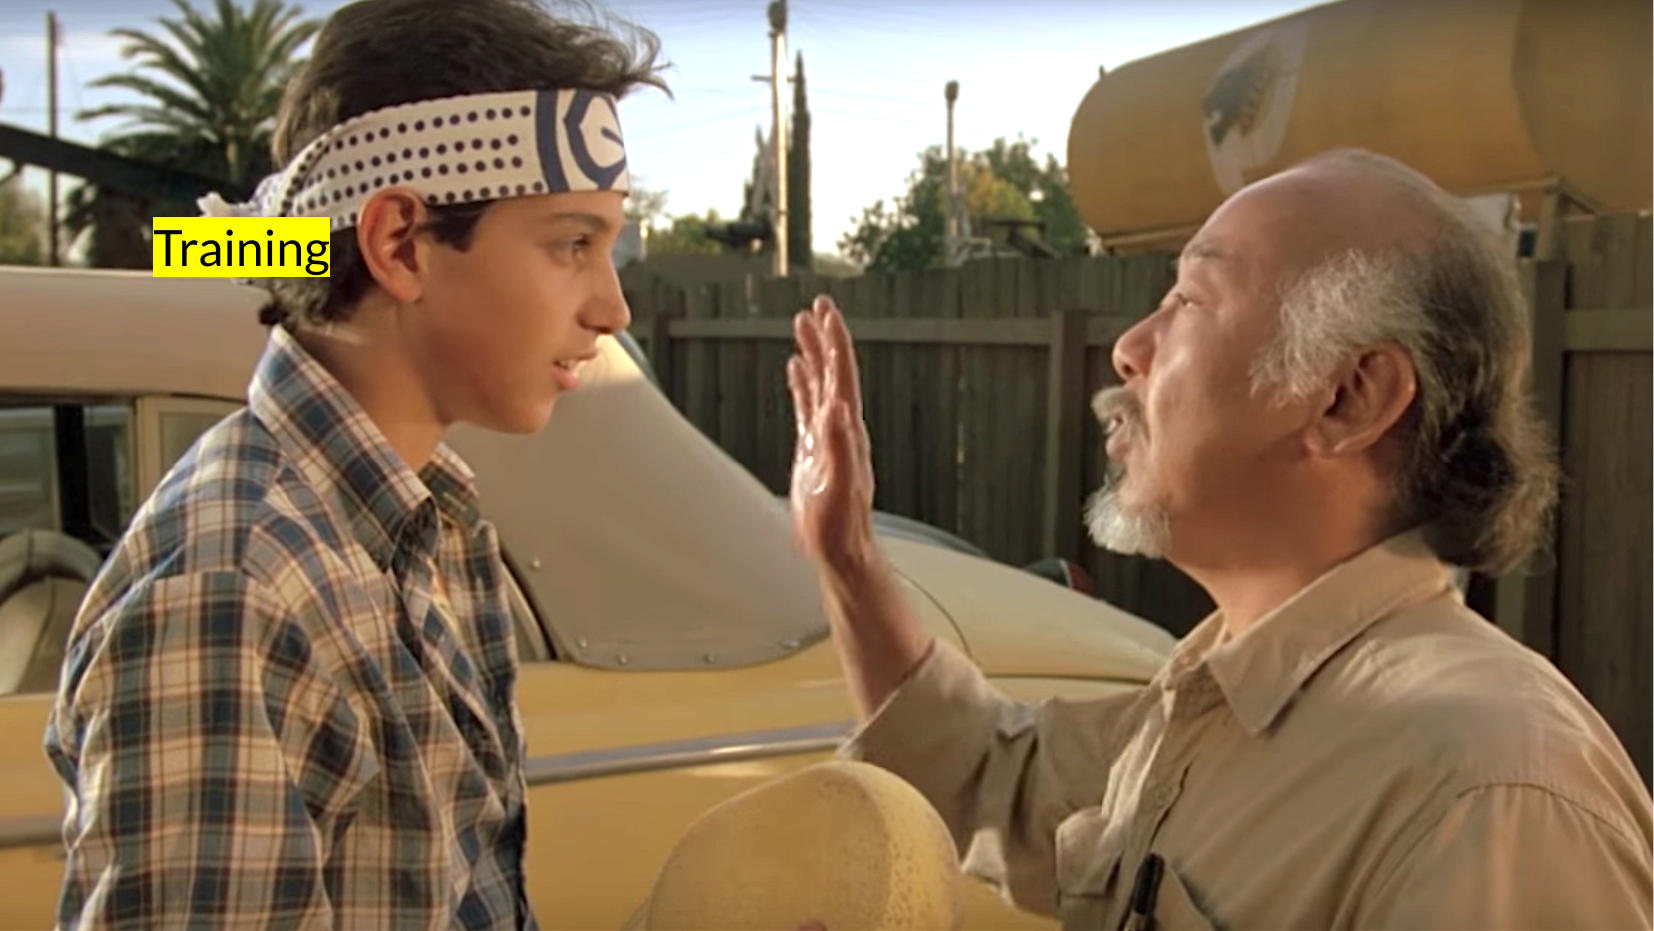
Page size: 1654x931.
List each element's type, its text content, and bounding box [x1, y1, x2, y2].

list Training [82, 217, 1571, 839]
picture [0, 0, 1654, 931]
